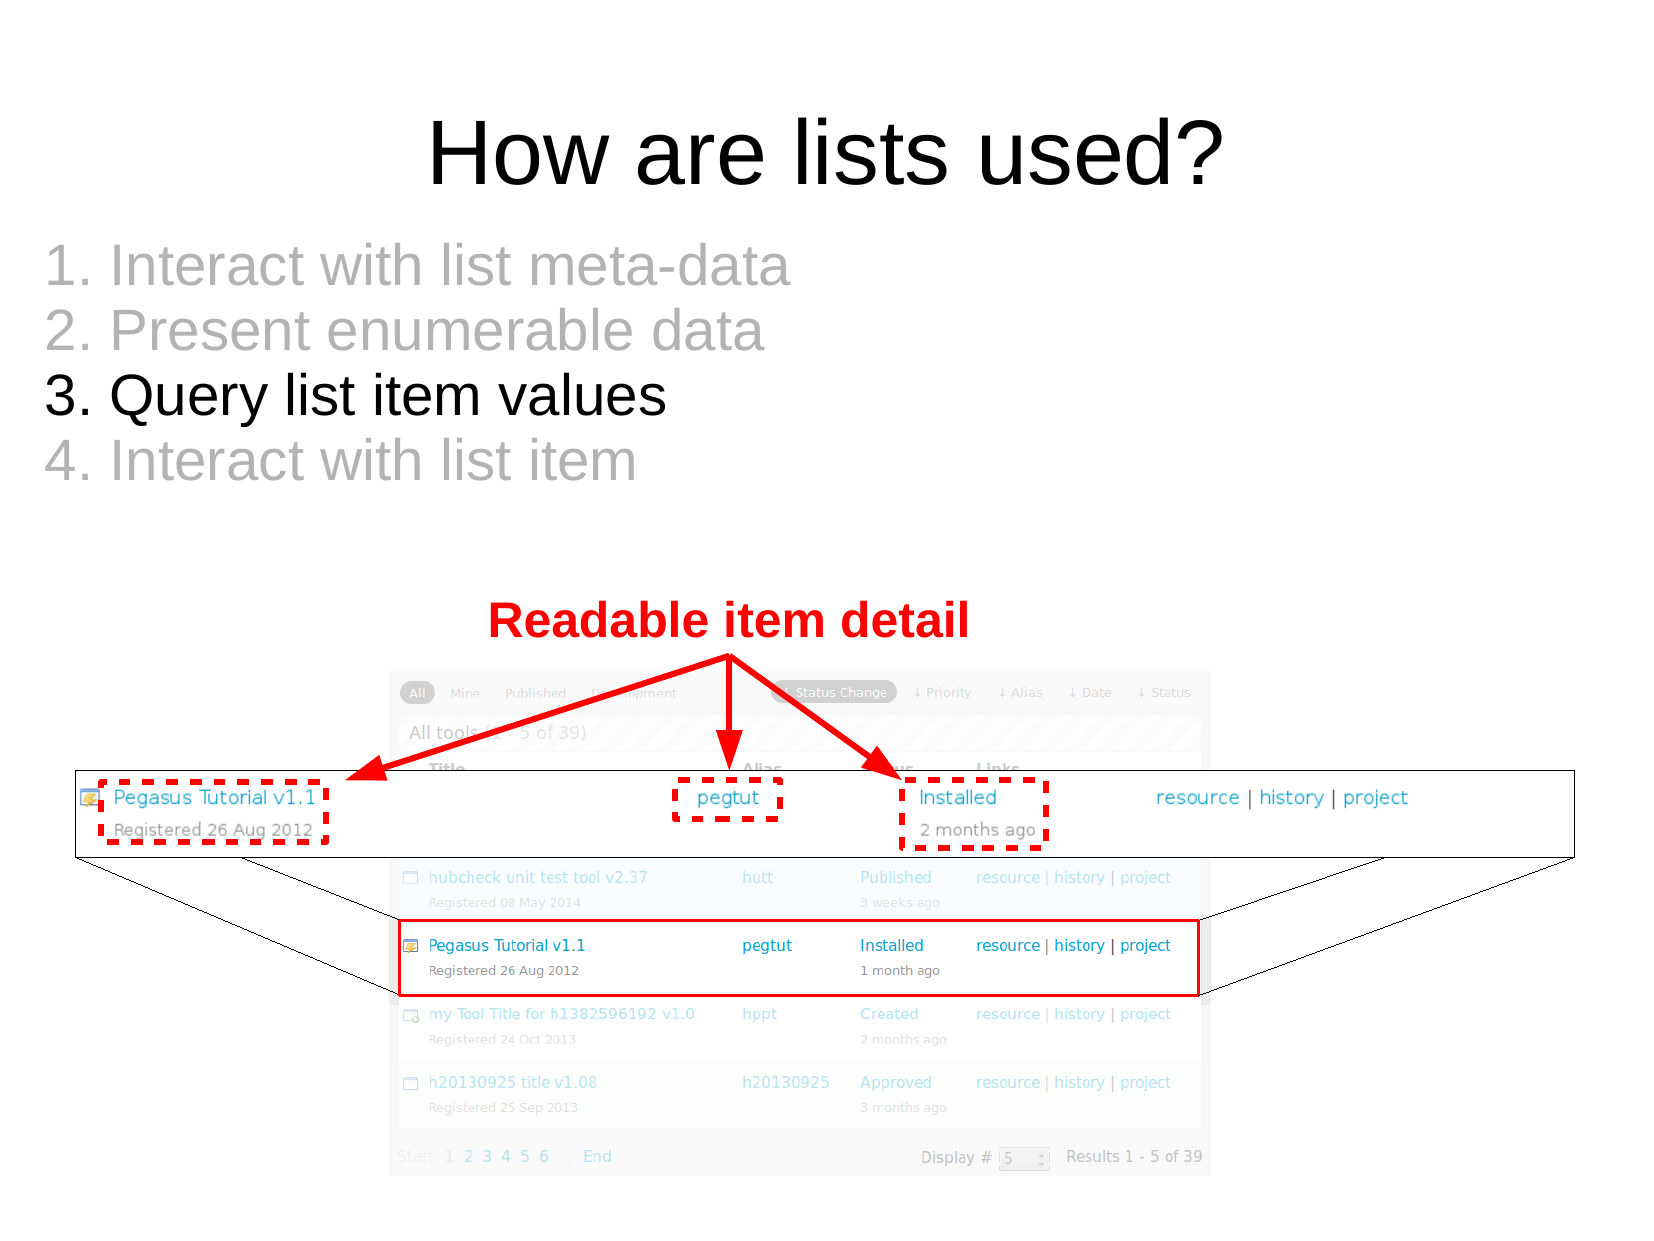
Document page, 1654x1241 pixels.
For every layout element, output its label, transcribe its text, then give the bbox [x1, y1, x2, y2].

text_box [730, 663, 866, 770]
picture [75, 770, 1575, 858]
text_box [359, 858, 1245, 916]
title How are lists used? [82, 49, 1571, 257]
text_box [30, 429, 855, 510]
text_box Readable item detail [472, 585, 987, 657]
text_box 1. Interact with list meta-data 2. Present enumerable data 3. Query list item values 4. Interact with list item [30, 362, 840, 429]
picture [389, 916, 1211, 1005]
text_box [359, 1005, 1245, 1181]
text_box [359, 655, 712, 769]
text_box [390, 661, 728, 770]
text_box [738, 655, 1245, 770]
text_box [30, 225, 855, 362]
